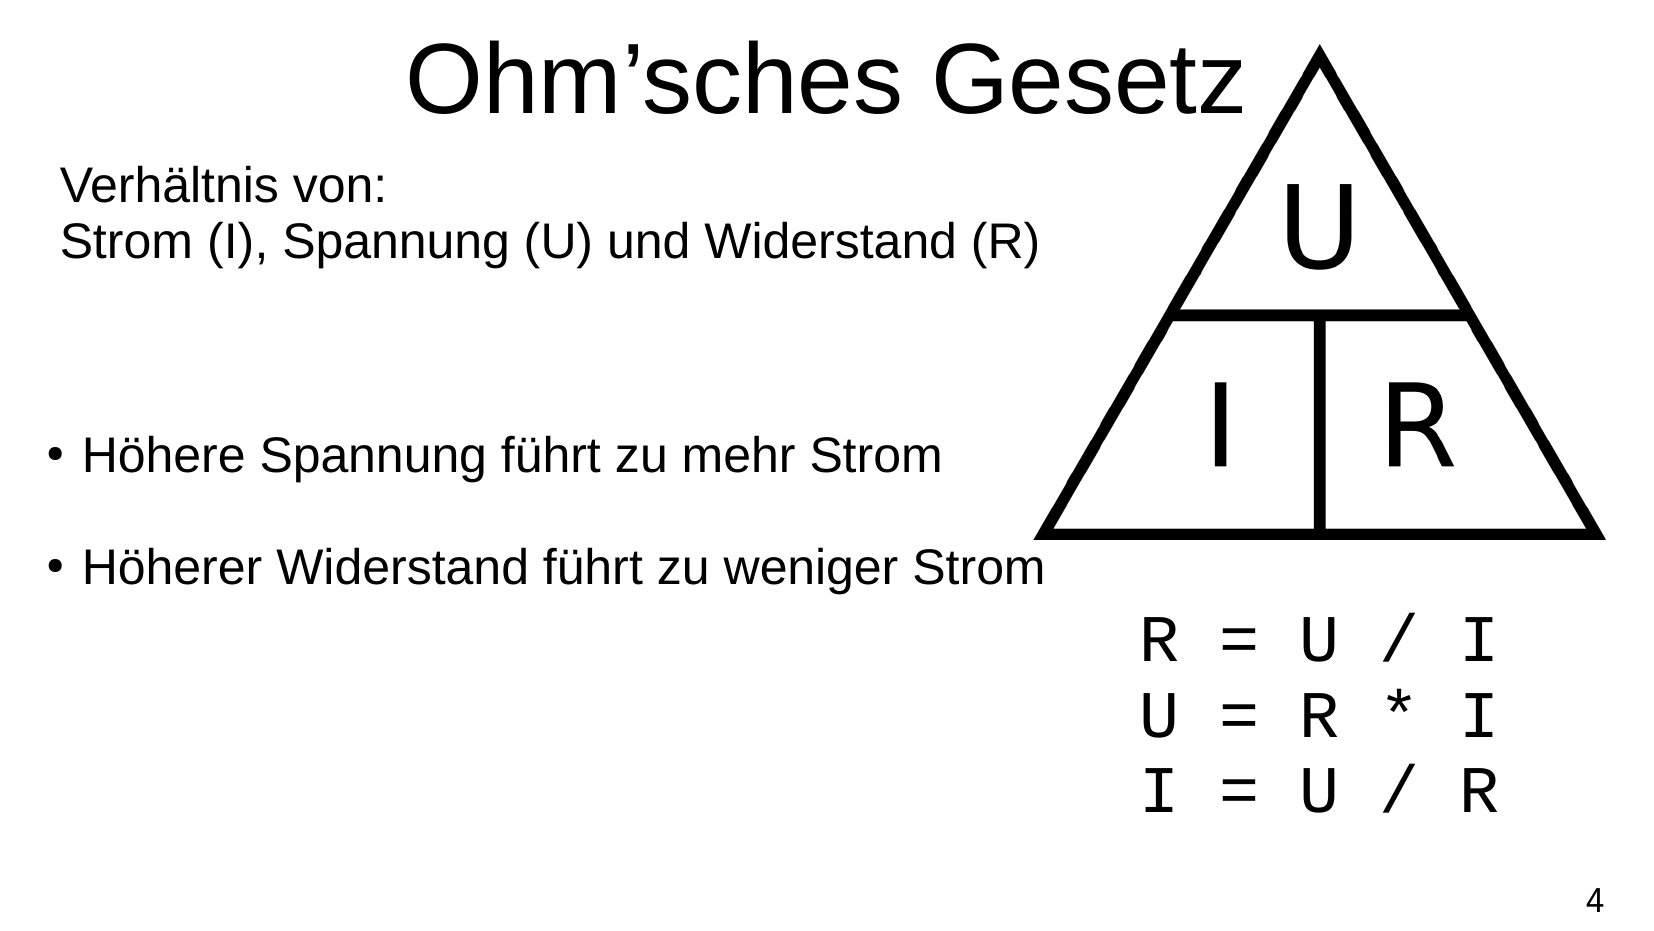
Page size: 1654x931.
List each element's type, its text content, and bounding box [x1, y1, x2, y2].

text_box Verhältnis von: Strom (I), Spannung (U) und Widerstand (R) [45, 150, 1081, 333]
text_box Höhere Spannung führt zu mehr Strom Höherer Widerstand führt zu weniger Strom [31, 420, 1066, 658]
text_box R = U / I U = R * I I = U / R [1125, 598, 1531, 841]
picture [1033, 44, 1606, 541]
title Ohm’sches Gesetz [82, 1, 1571, 150]
